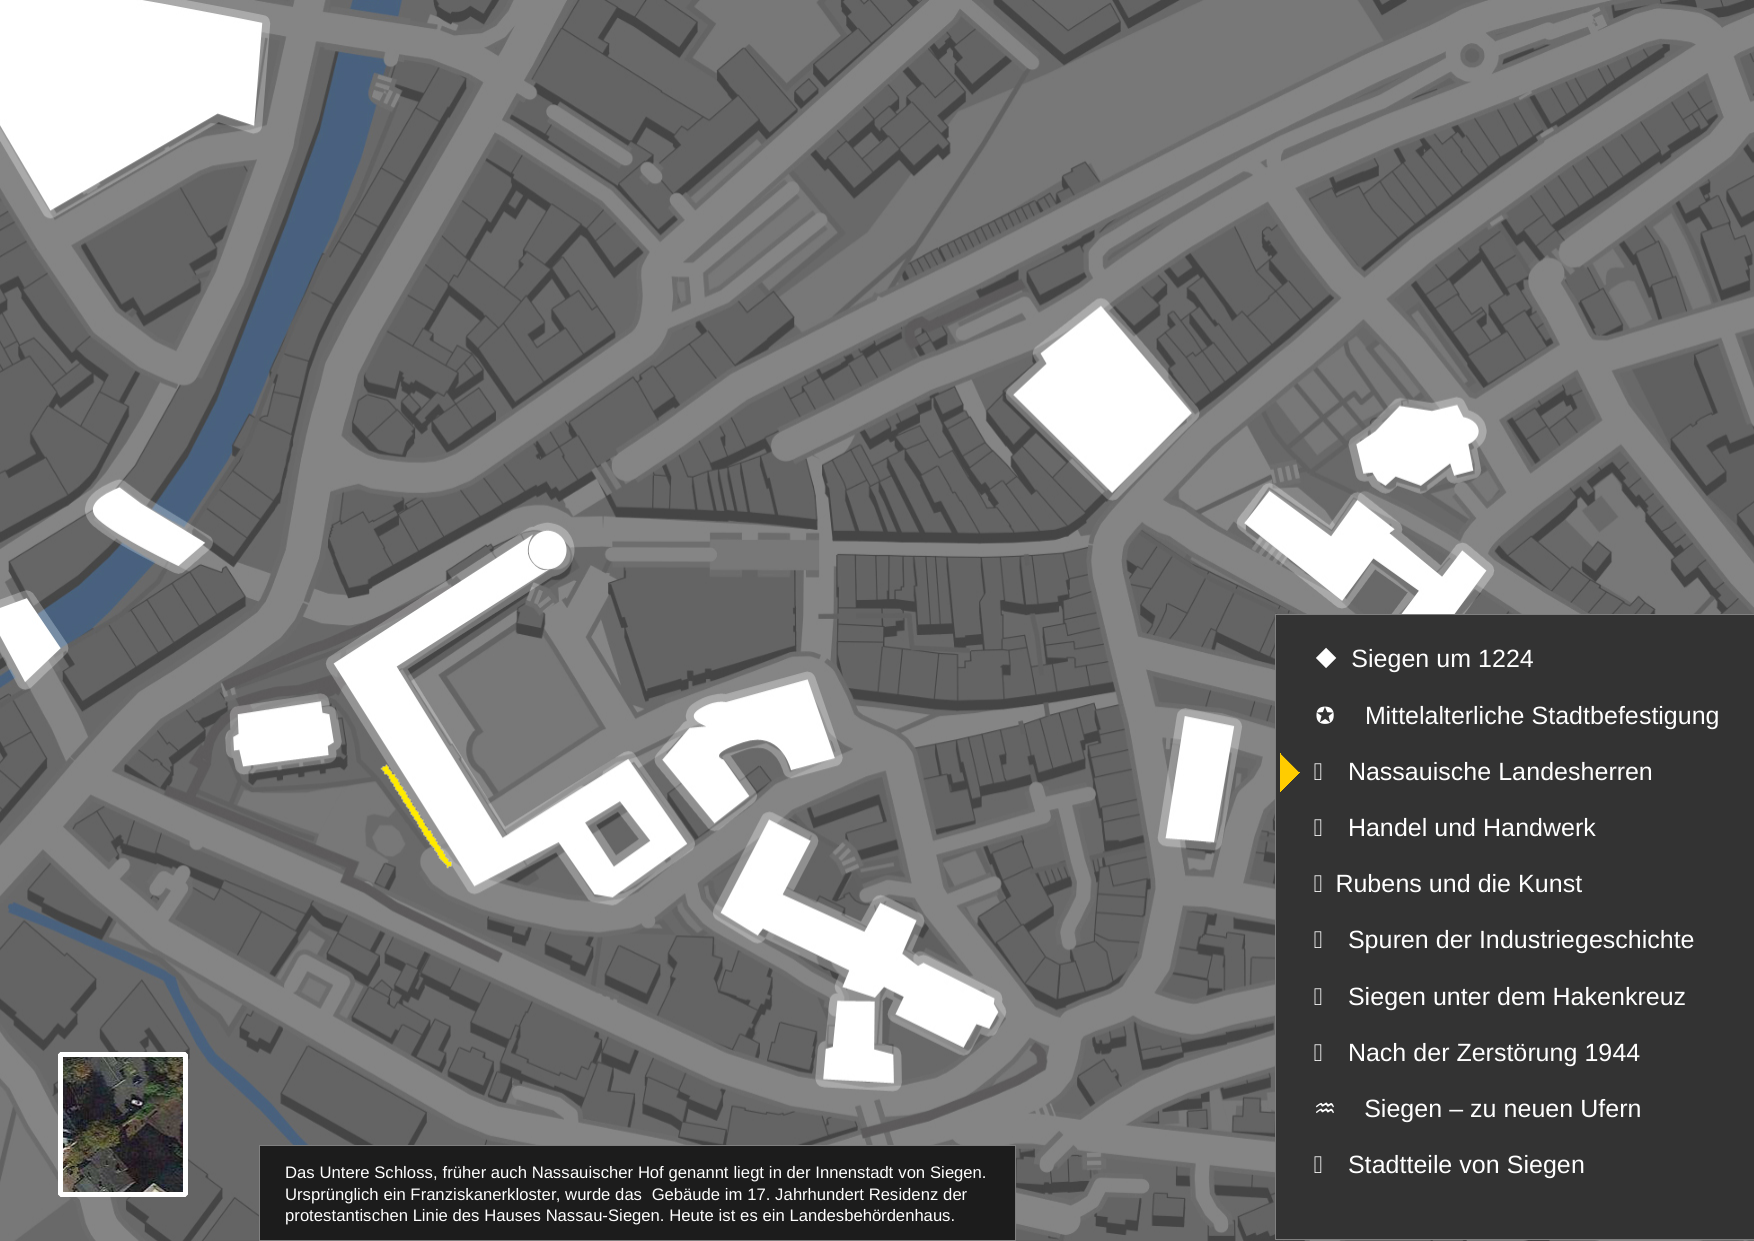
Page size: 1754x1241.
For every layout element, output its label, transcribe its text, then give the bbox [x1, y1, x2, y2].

picture [0, 0, 1754, 1241]
text_box Das Untere Schloss, früher auch Nassauischer Hof genannt liegt in der Innenstadt von Siegen. Ursprünglich ein Franziskanerkloster, wurde das Gebäude im 17. Jahrhundert Residenz der protestantischen Linie des Hauses Nassau-Siegen. Heute ist es ein Landesbehördenhaus. [259, 1145, 1016, 1241]
text_box [1275, 614, 1754, 1240]
text_box  Siegen um 1224  Mittelalterliche Stadtbefestigung  Nassauische Landesherren  Handel und Handwerk  Rubens und die Kunst  Spuren der Industriegeschichte  Siegen unter dem Hakenkreuz  Nach der Zerstörung 1944  Siegen – zu neuen Ufern  Stadtteile von Siegen [1299, 637, 1754, 1241]
